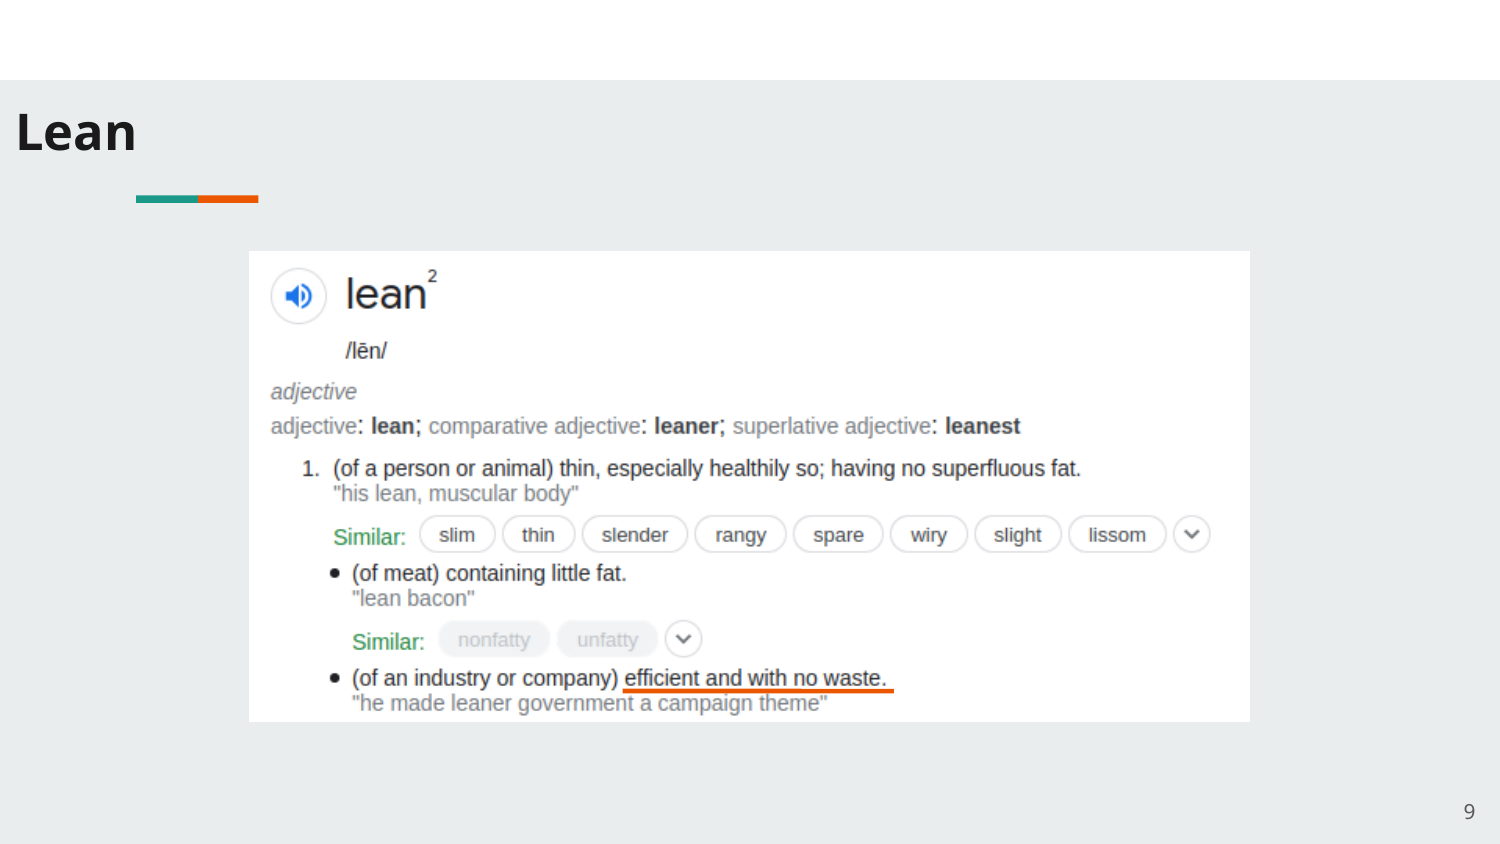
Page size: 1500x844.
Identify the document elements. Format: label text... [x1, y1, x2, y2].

picture [249, 251, 1250, 722]
title Lean [0, 80, 1101, 181]
slide_number <number> [1400, 779, 1491, 844]
